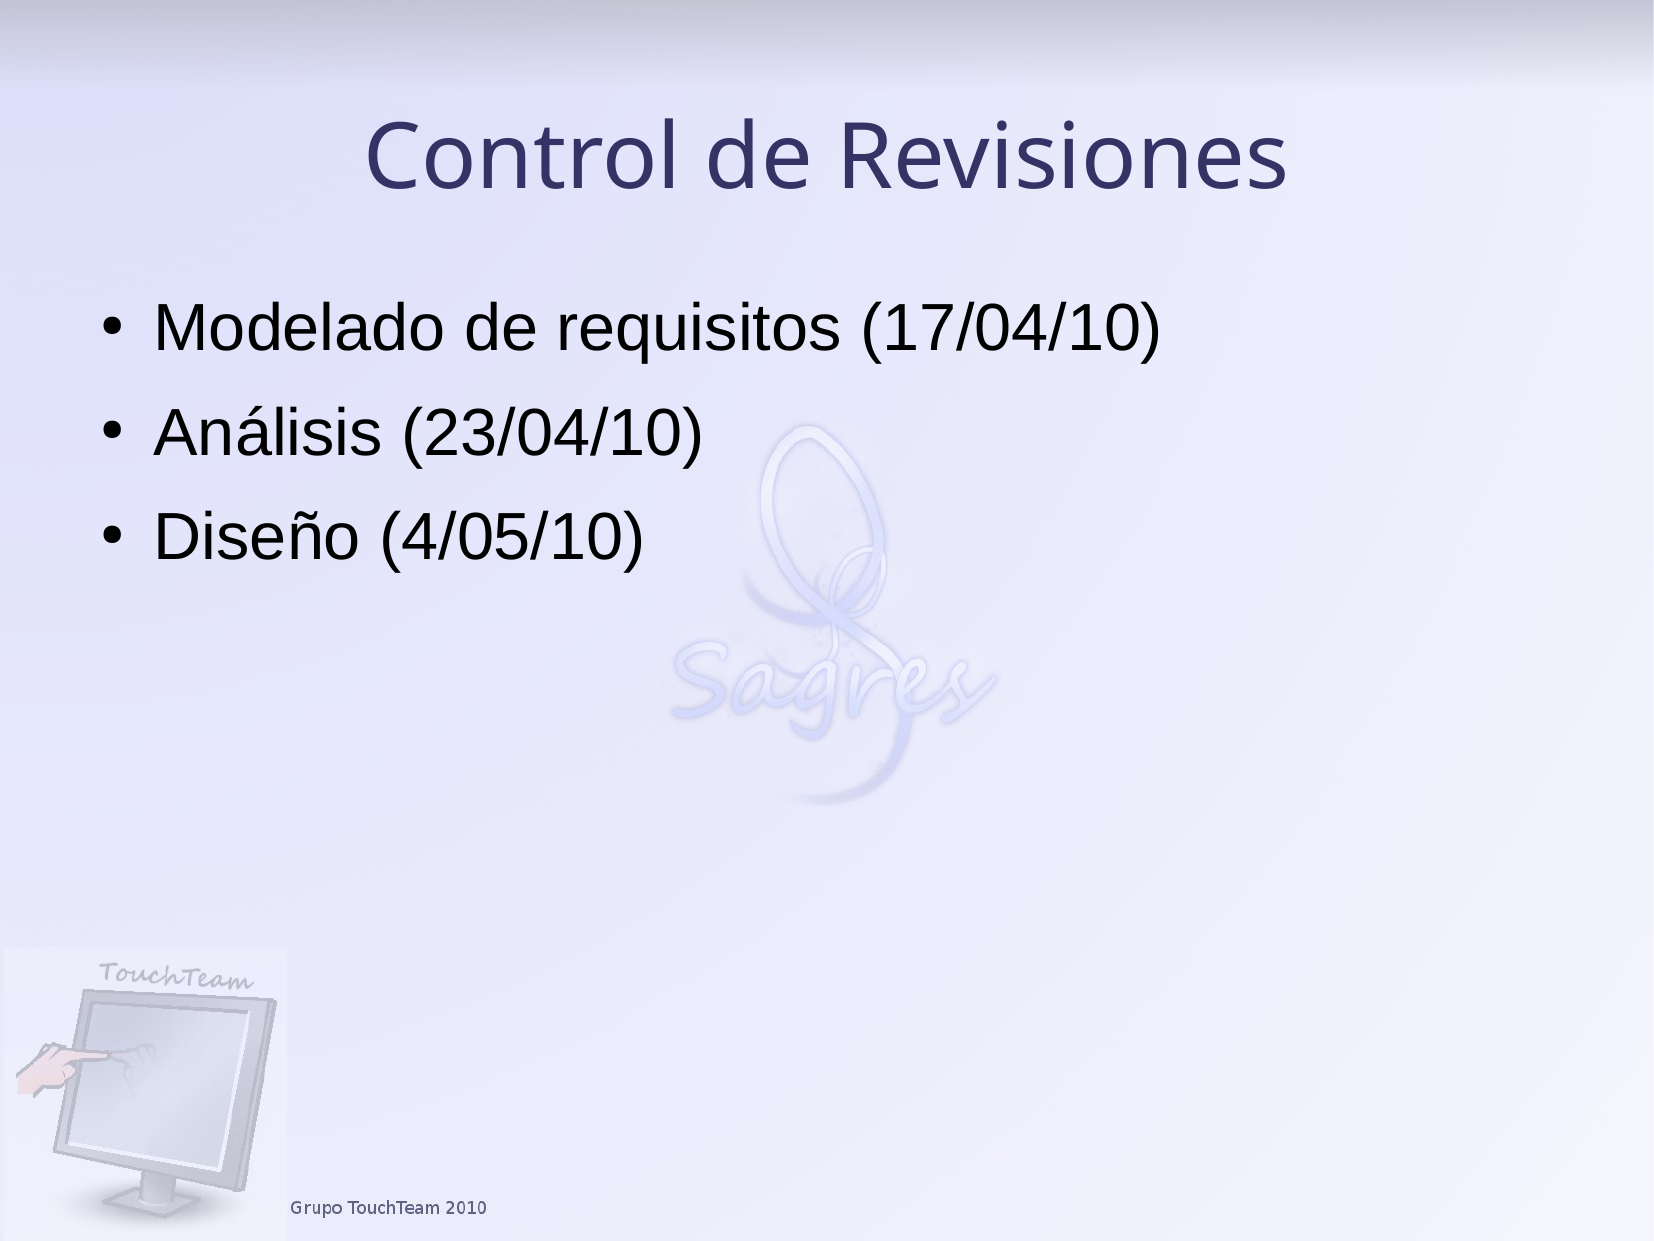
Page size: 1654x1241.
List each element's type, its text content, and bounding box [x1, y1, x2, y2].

list Modelado de requisitos (17/04/10) Análisis (23/04/10) Diseño (4/05/10) [82, 290, 1571, 1109]
picture [0, 0, 1654, 1241]
title Control de Revisiones [82, 49, 1571, 257]
